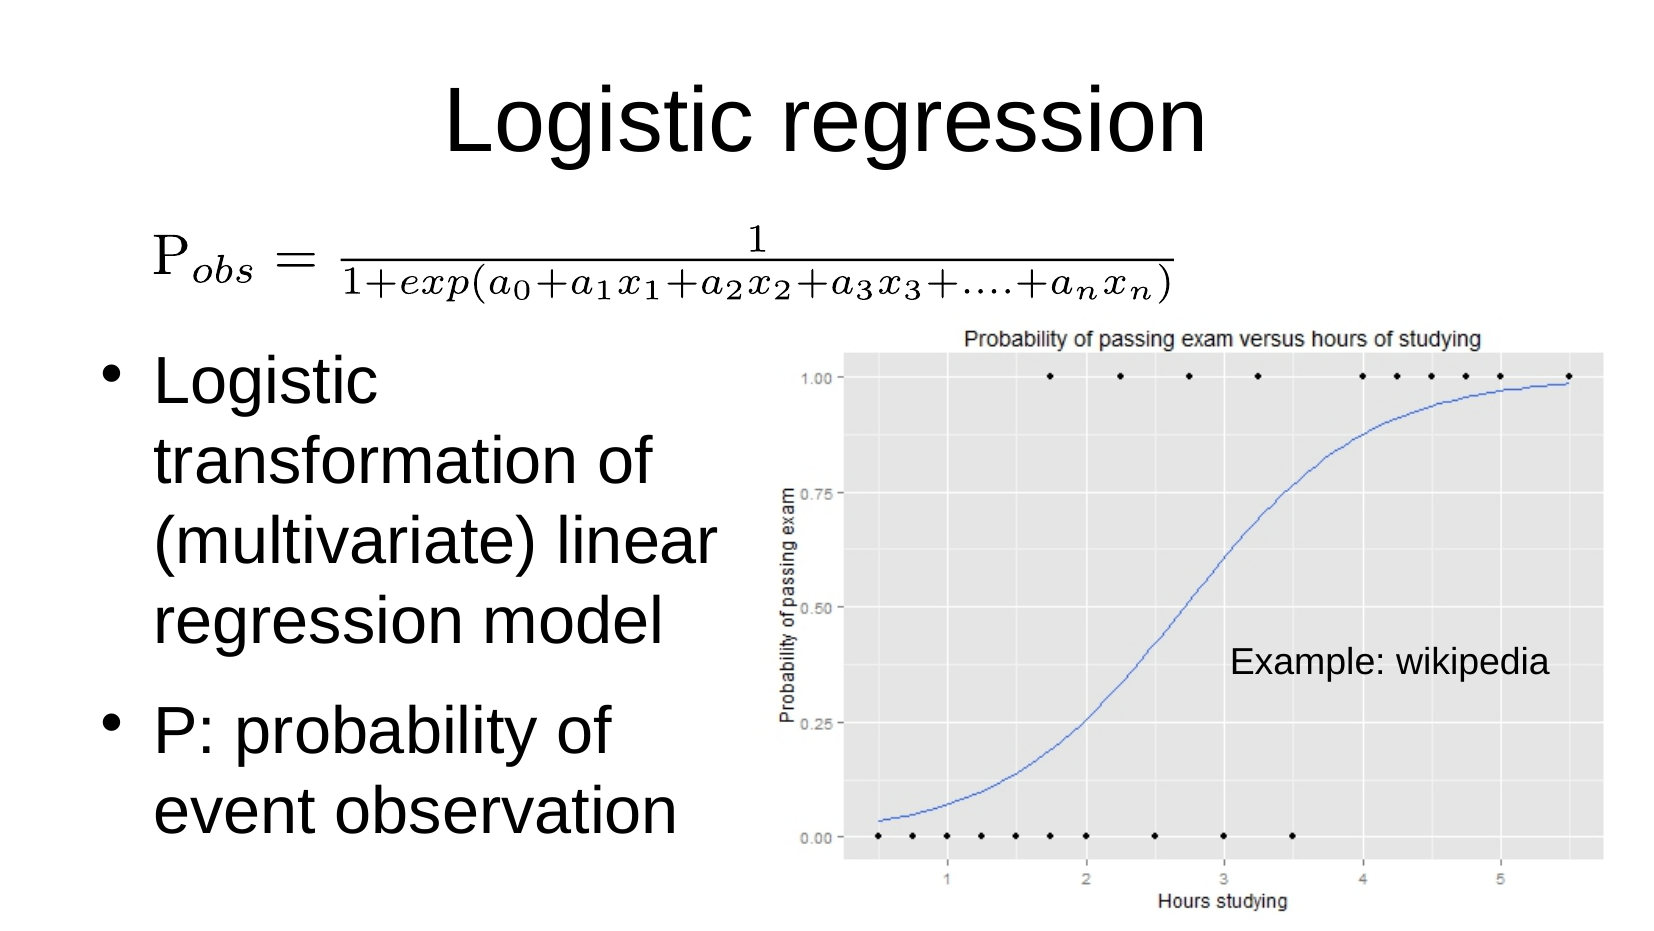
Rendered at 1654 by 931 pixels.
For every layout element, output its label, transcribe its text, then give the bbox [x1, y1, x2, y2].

picture [755, 292, 1635, 931]
text_box Example: wikipedia [1214, 630, 1565, 687]
text_box [151, 225, 1174, 304]
text_box Logistic transformation of (multivariate) linear regression model P: probability of event observation [82, 262, 735, 885]
text_box Logistic regression [82, 37, 1571, 193]
